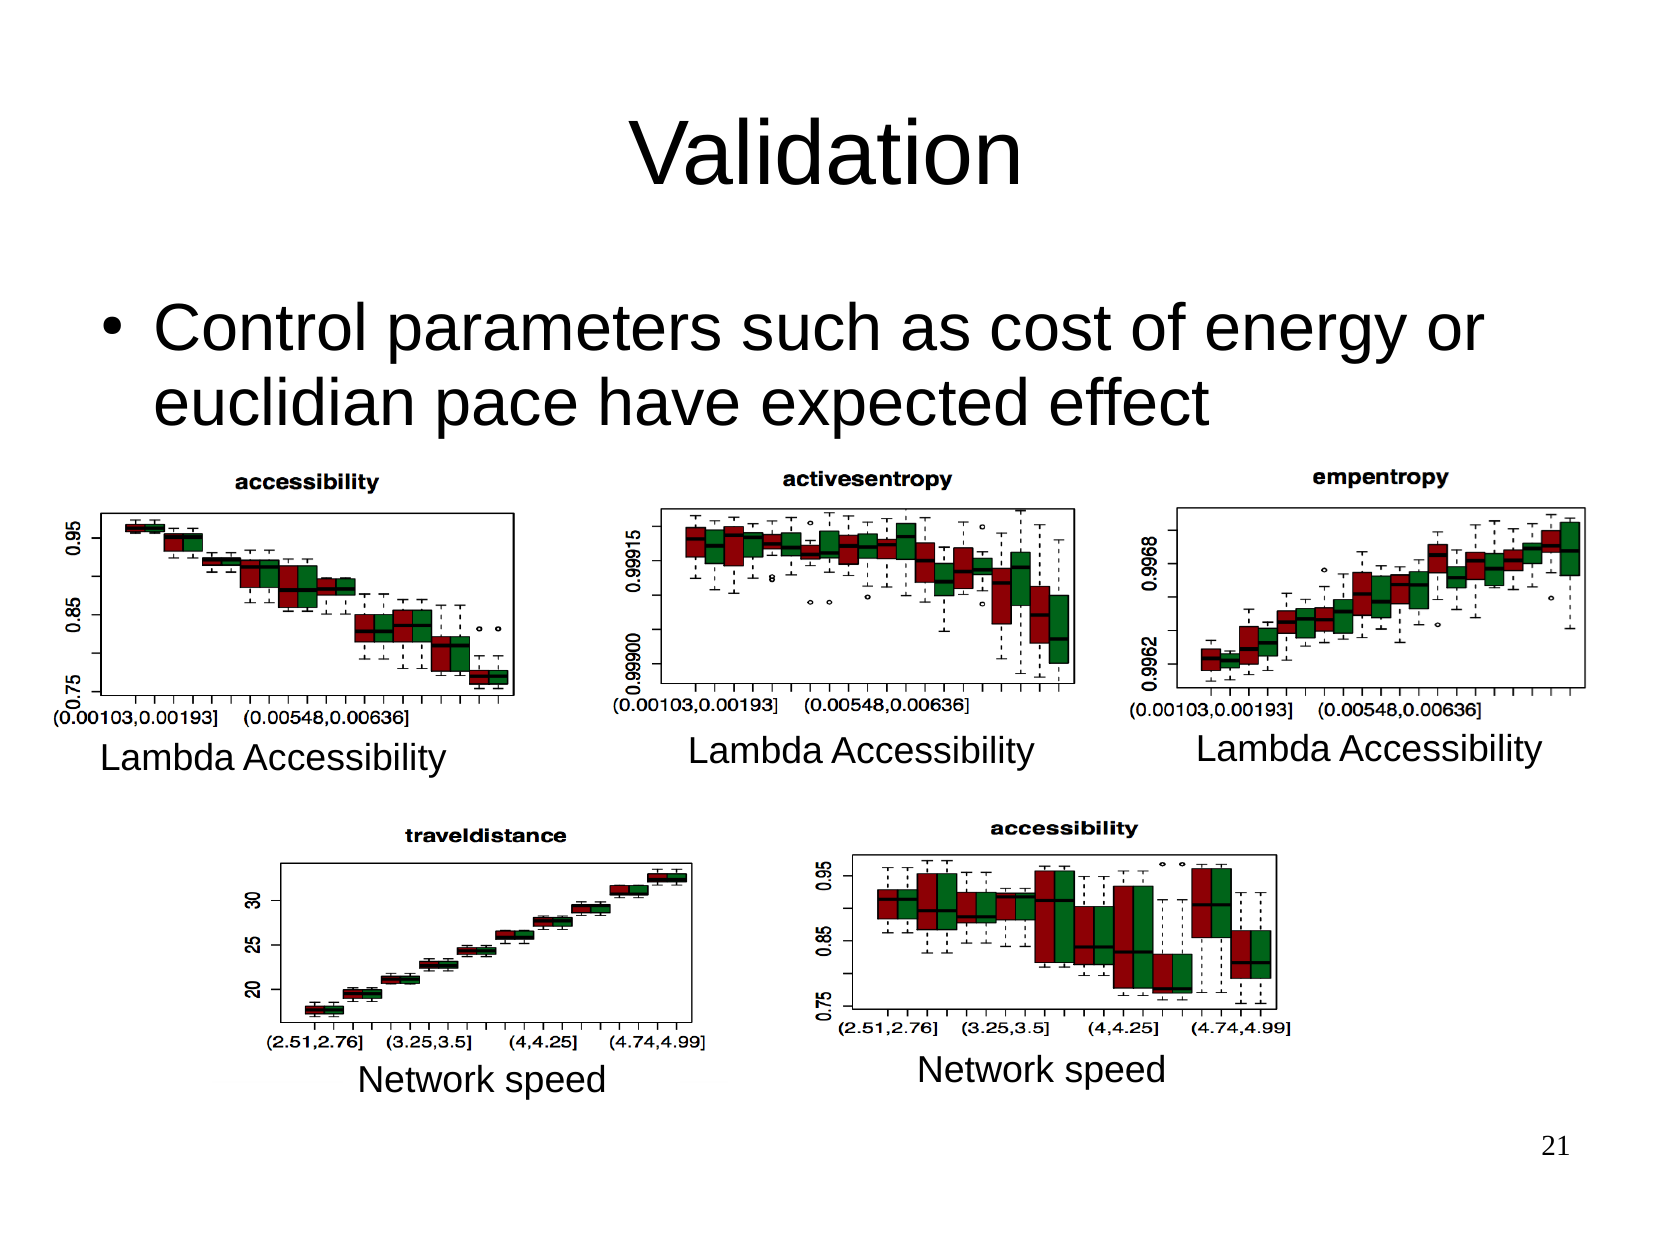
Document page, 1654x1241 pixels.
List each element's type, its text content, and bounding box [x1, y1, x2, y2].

text_box Network speed [342, 1051, 681, 1109]
picture [590, 459, 1096, 756]
text_box Lambda Accessibility [1181, 720, 1654, 778]
list Control parameters such as cost of energy or euclidian pace have expected effect [82, 290, 1538, 1010]
text_box Lambda Accessibility [85, 728, 567, 786]
picture [212, 814, 728, 1083]
picture [791, 807, 1306, 1075]
text_box Lambda Accessibility [673, 722, 1156, 780]
title Validation [82, 49, 1571, 257]
text_box Network speed [902, 1041, 1241, 1099]
picture [38, 459, 544, 768]
picture [1103, 454, 1609, 764]
